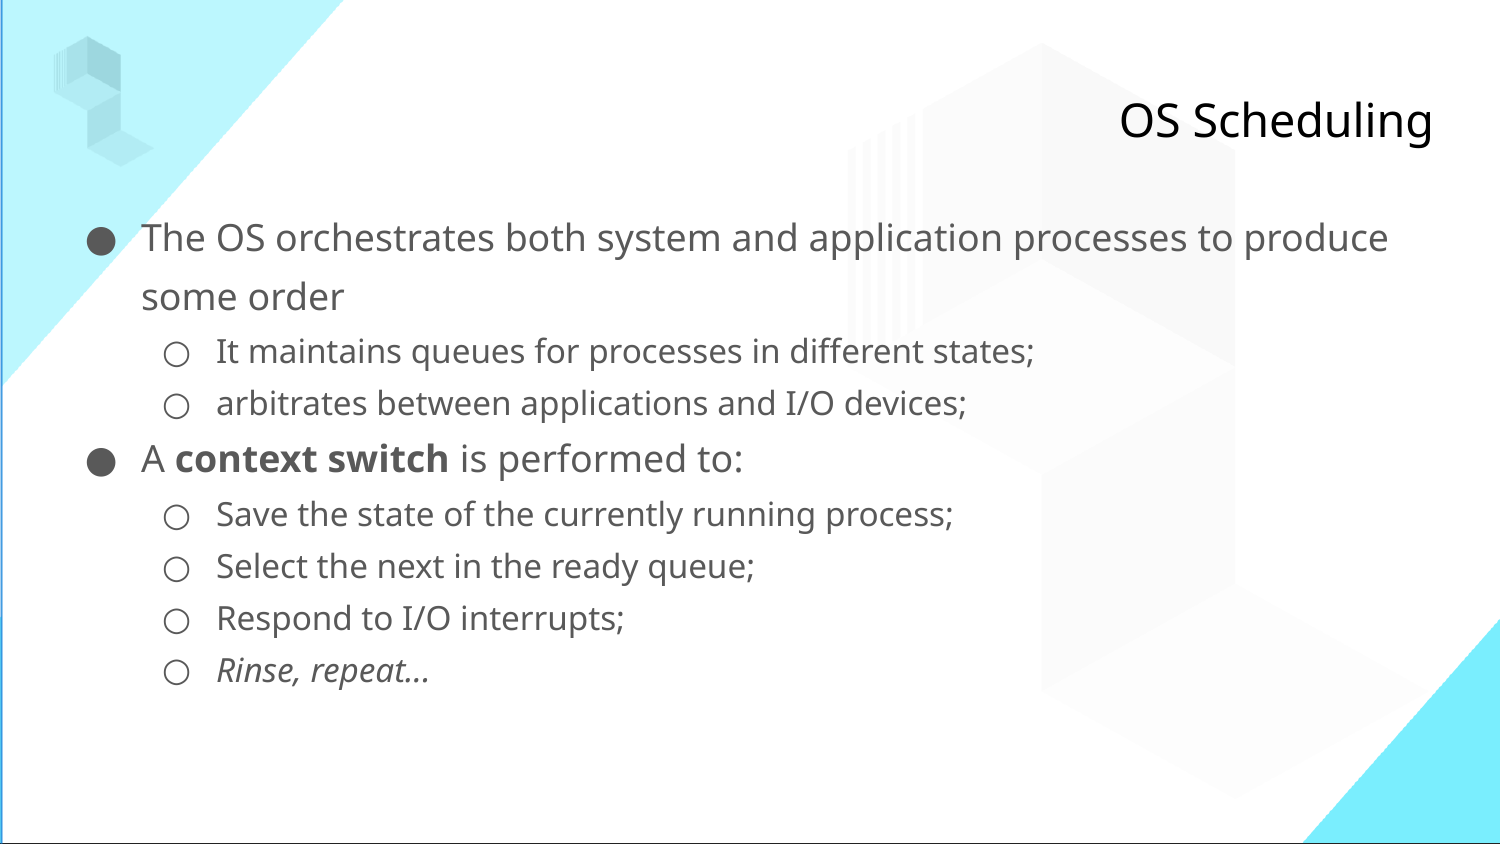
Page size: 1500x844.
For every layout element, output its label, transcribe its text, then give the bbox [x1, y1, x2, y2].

list The OS orchestrates both system and application processes to produce some order It maintains queues for processes in different states; arbitrates between applications and I/O devices; A context switch is performed to: Save the state of the currently running process; Select the next in the ready queue; Respond to I/O interrupts; Rinse, repeat... [51, 189, 1449, 750]
title OS Scheduling [51, 72, 1449, 167]
picture [0, 0, 1500, 844]
